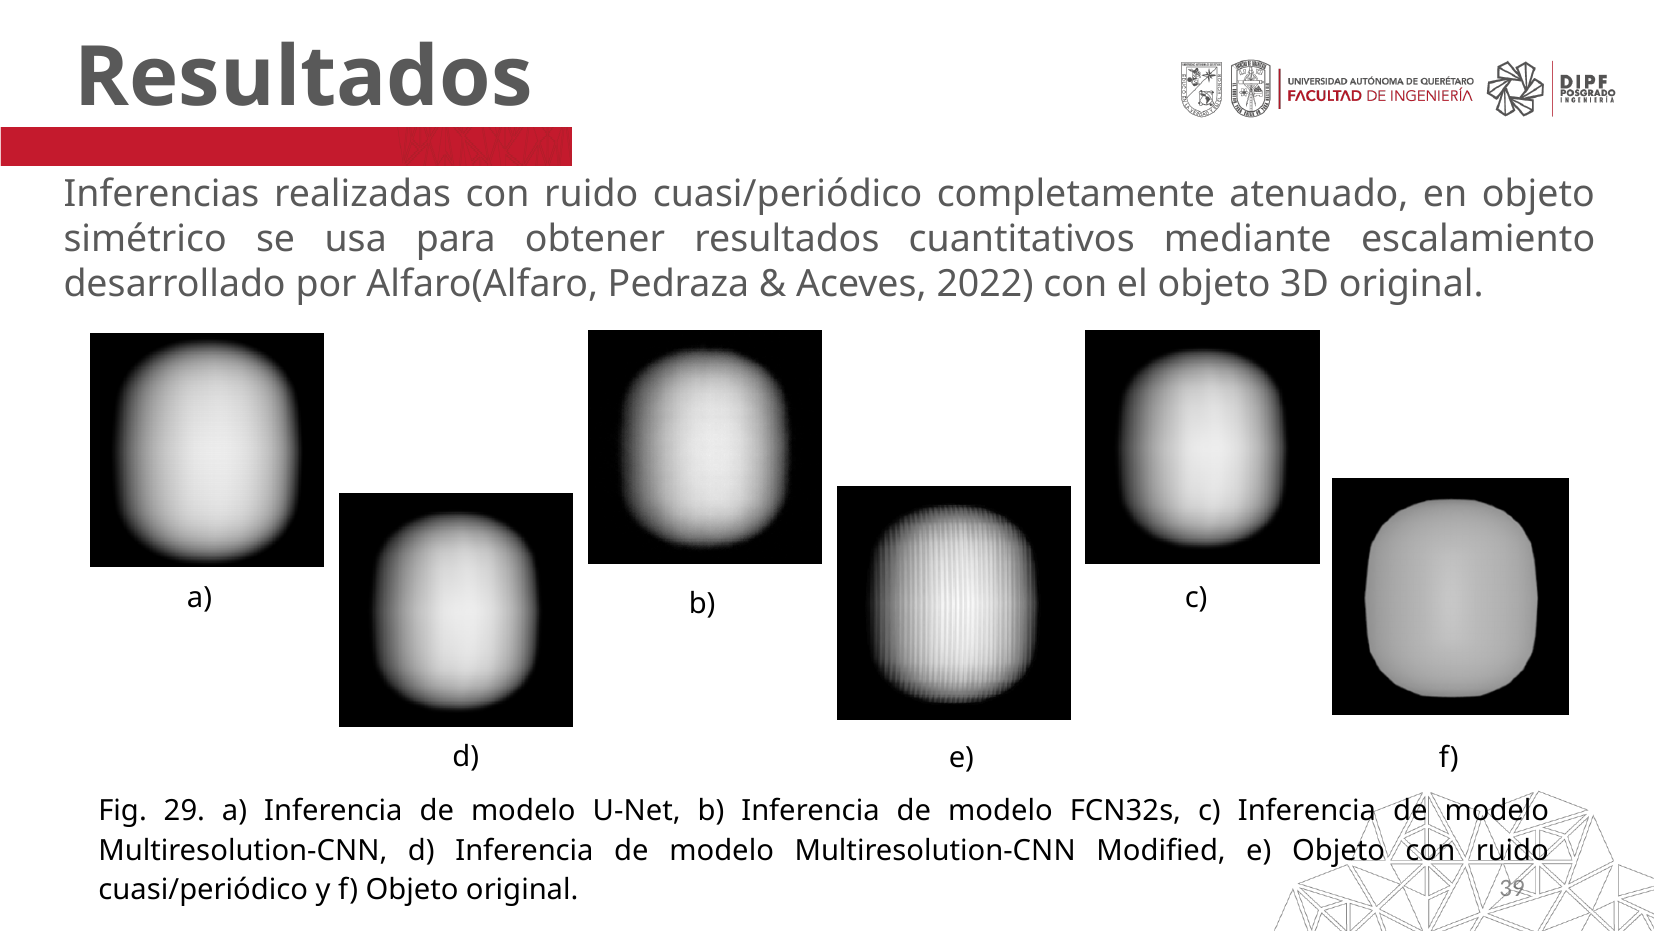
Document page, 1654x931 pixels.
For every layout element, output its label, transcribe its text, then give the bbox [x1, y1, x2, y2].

picture [586, 328, 823, 565]
picture [835, 484, 1072, 721]
picture [1332, 478, 1569, 715]
text_box Inferencias realizadas con ruido cuasi/periódico completamente atenuado, en objeto simétrico se usa para obtener resultados cuantitativos mediante escalamiento desarrollado por Alfaro(Alfaro, Pedraza & Aceves, 2022) con el objeto 3D original. [48, 162, 1612, 312]
text_box a) [172, 568, 270, 619]
picture [337, 491, 574, 728]
picture [1257, 781, 1654, 931]
picture [1176, 54, 1620, 133]
text_box Fig. 29. a) Inferencia de modelo U-Net, b) Inferencia de modelo FCN32s, c) Inferencia de modelo Multiresolution-CNN, d) Inferencia de modelo Multiresolution-CNN Modified, e) Objeto con ruido cuasi/periódico y f) Objeto original. [83, 781, 1565, 885]
text_box e) [933, 728, 1032, 778]
picture [0, 127, 572, 166]
text_box c) [1170, 568, 1268, 619]
picture [1083, 328, 1321, 565]
text_box Resultados [54, 11, 572, 127]
picture [88, 331, 325, 568]
text_box d) [437, 728, 536, 778]
text_box b) [674, 574, 772, 624]
text_box f) [1424, 728, 1522, 778]
